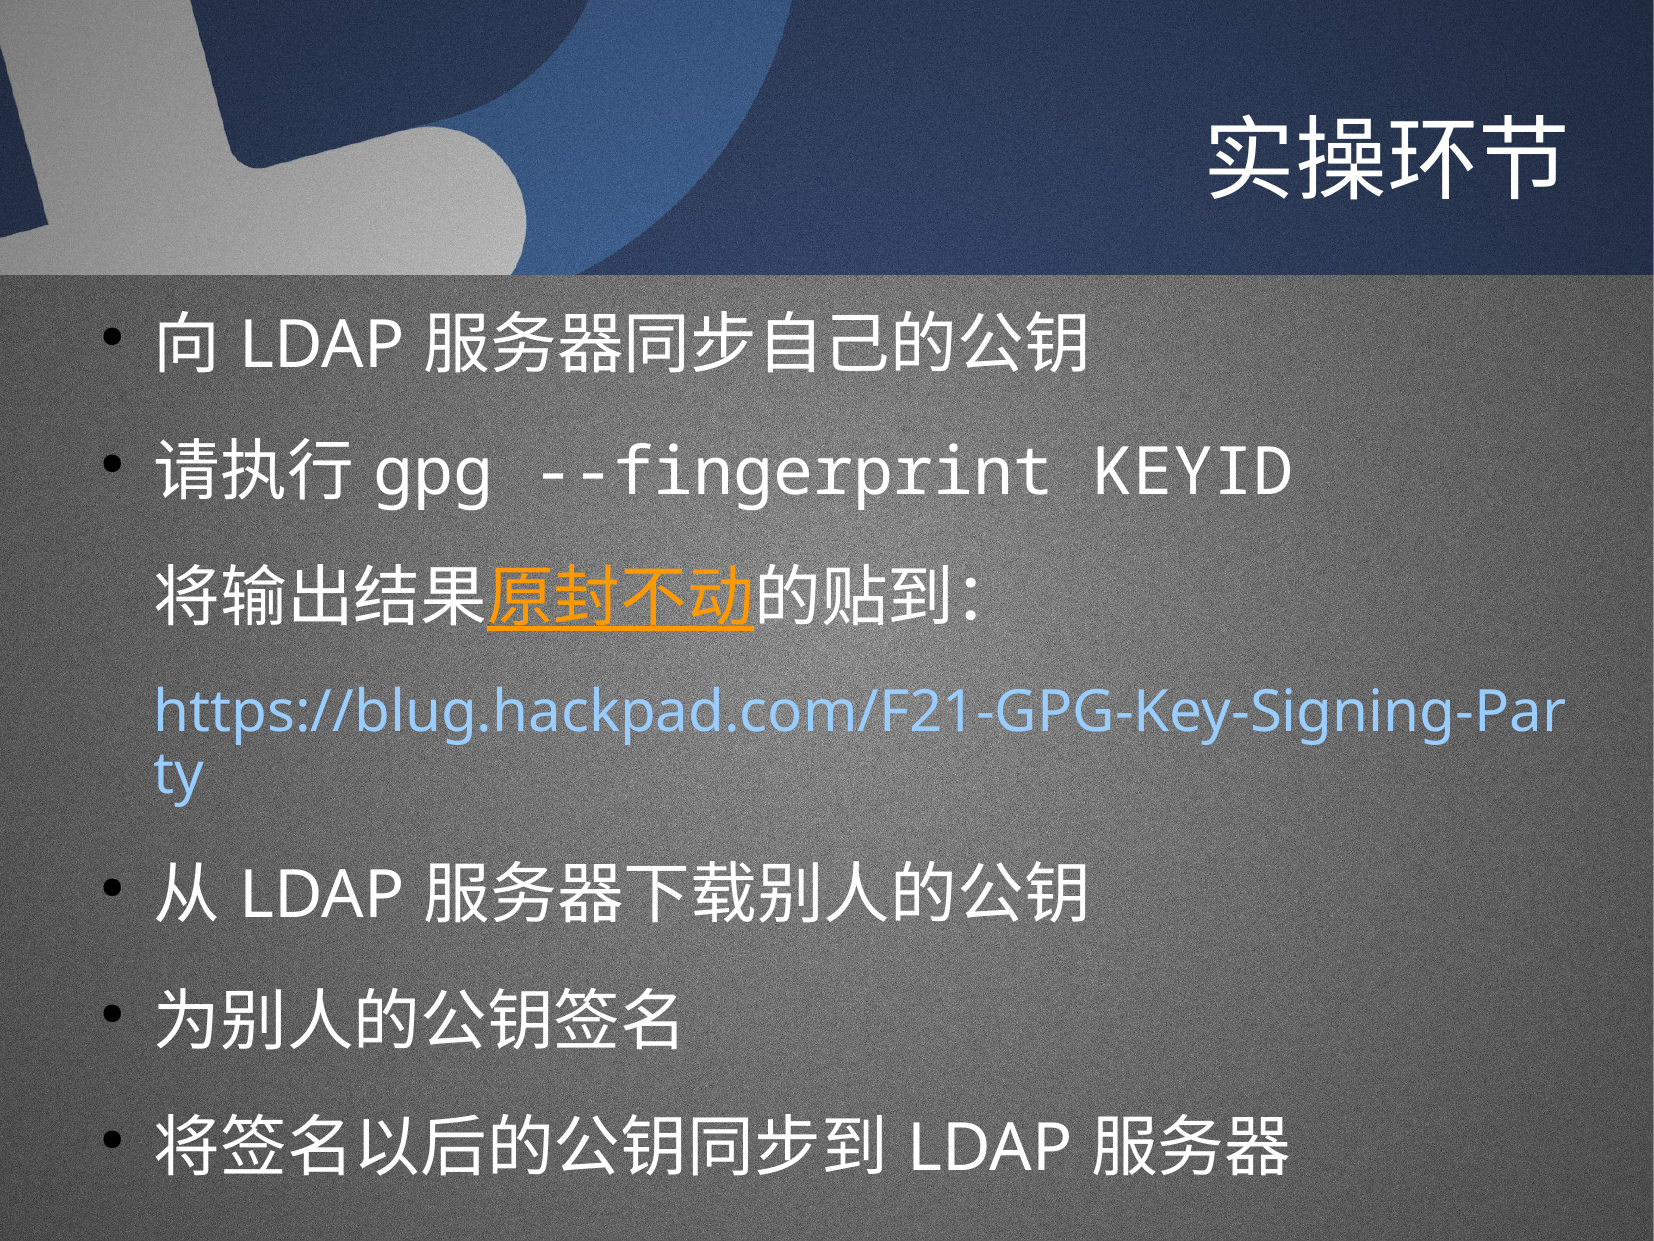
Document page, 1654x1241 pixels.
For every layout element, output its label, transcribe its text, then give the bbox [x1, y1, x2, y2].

list 向LDAP服务器同步自己的公钥 请执行gpg --fingerprint KEYID 将输出结果原封不动的贴到： https://blug.hackpad.com/F21-GPG-Key-Signing-Party 从LDAP服务器下载别人的公钥 为别人的公钥签名 将签名以后的公钥同步到LDAP服务器 [82, 290, 1571, 1109]
title 实操环节 [82, 49, 1571, 257]
picture [0, 0, 1654, 1241]
